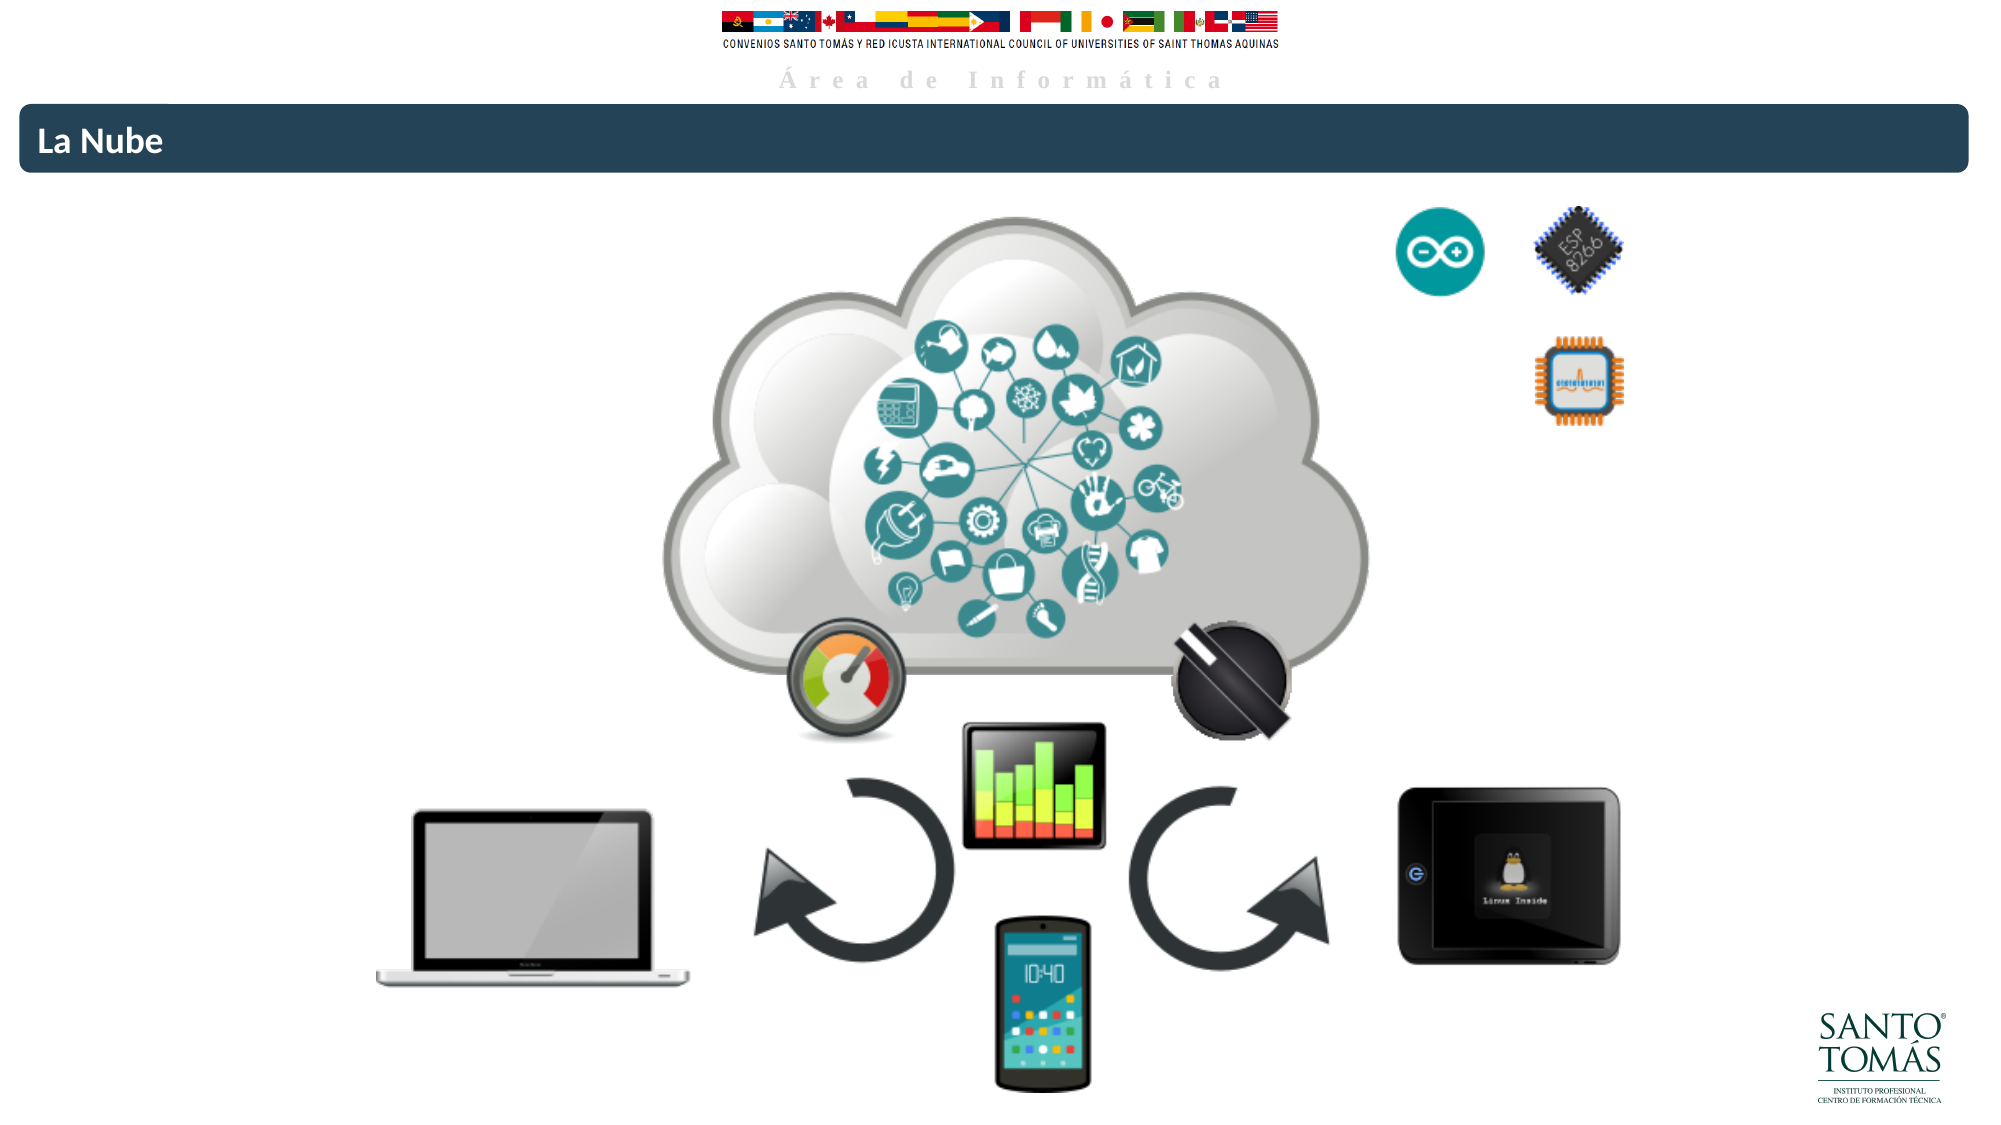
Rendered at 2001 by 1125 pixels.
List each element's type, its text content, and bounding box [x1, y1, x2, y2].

text_box La Nube [19, 103, 1969, 173]
picture [1818, 1013, 1946, 1103]
picture [376, 206, 1624, 1093]
picture [719, 7, 1281, 55]
text_box Área de Informática [645, 30, 1355, 104]
